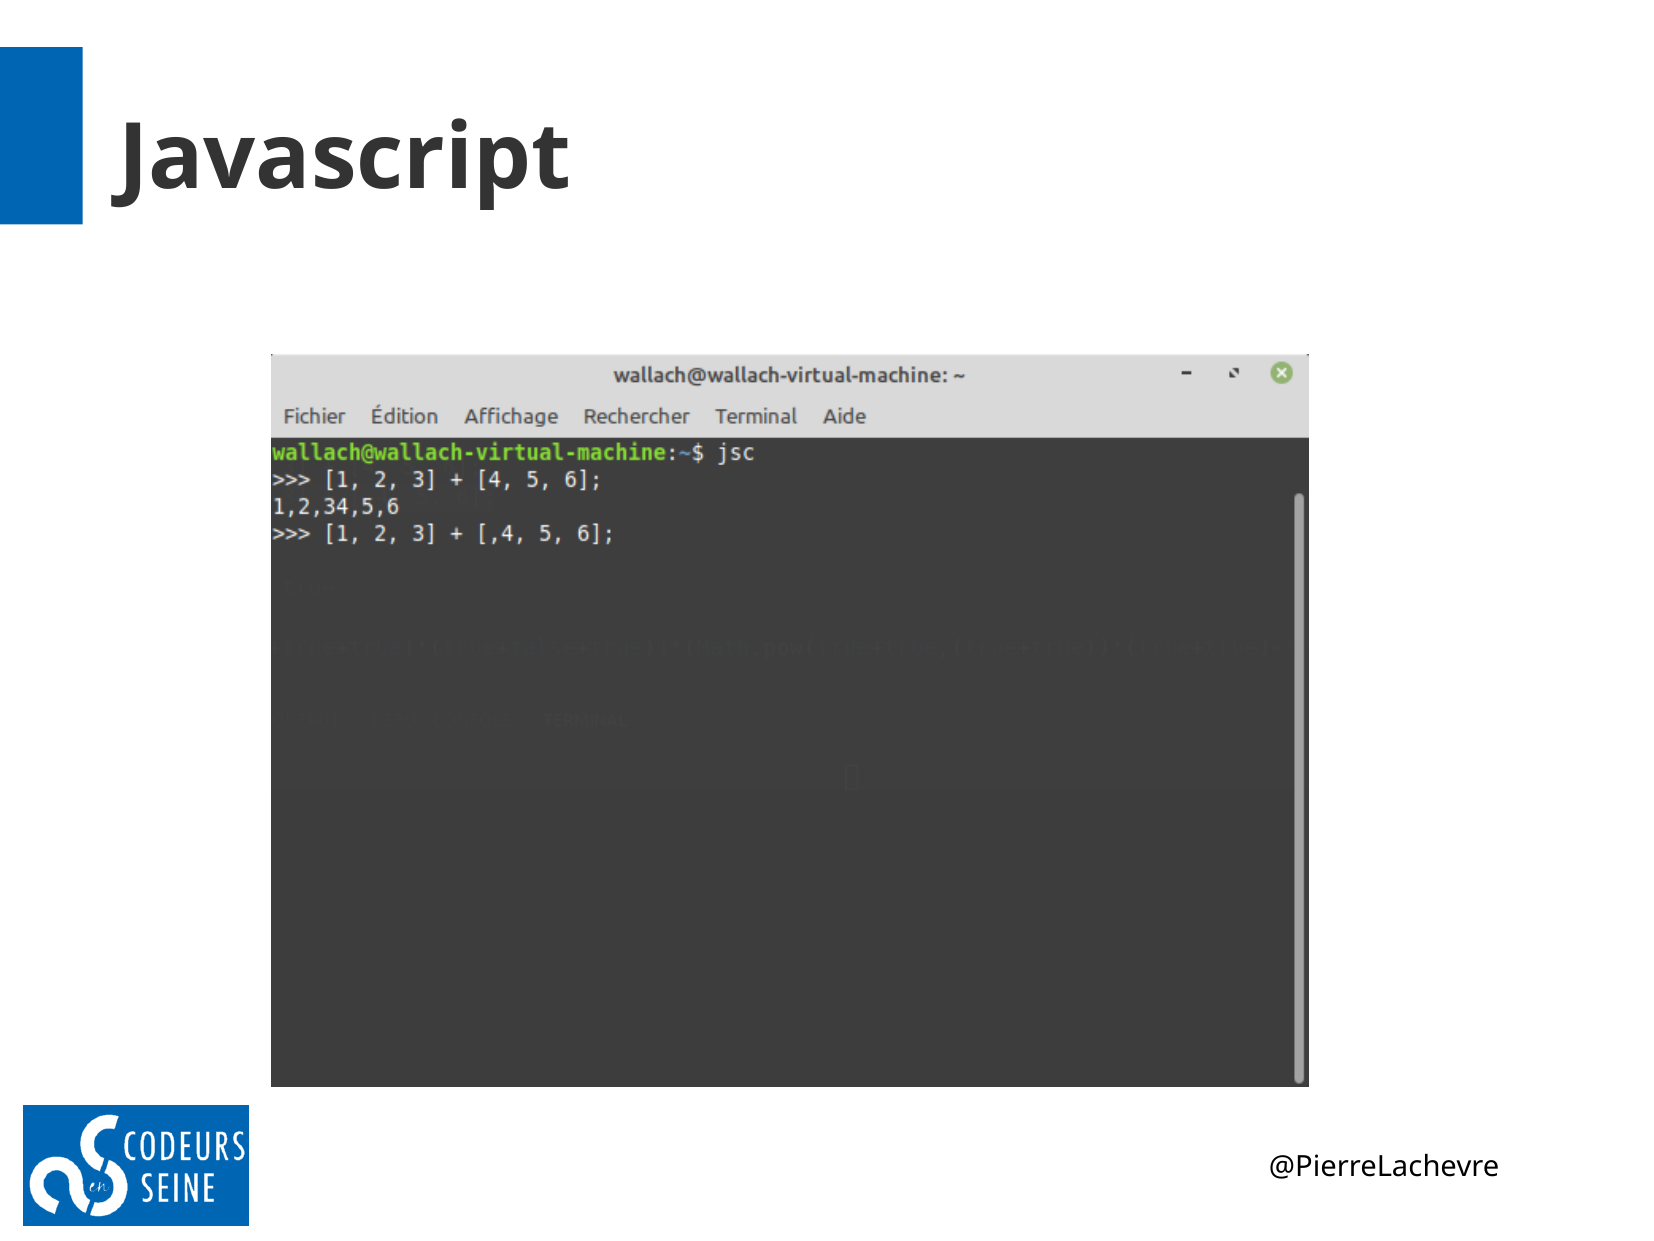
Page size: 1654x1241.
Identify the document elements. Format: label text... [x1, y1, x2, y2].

picture [23, 1105, 249, 1226]
title Javascript [118, 49, 1571, 257]
picture [271, 354, 1309, 1087]
